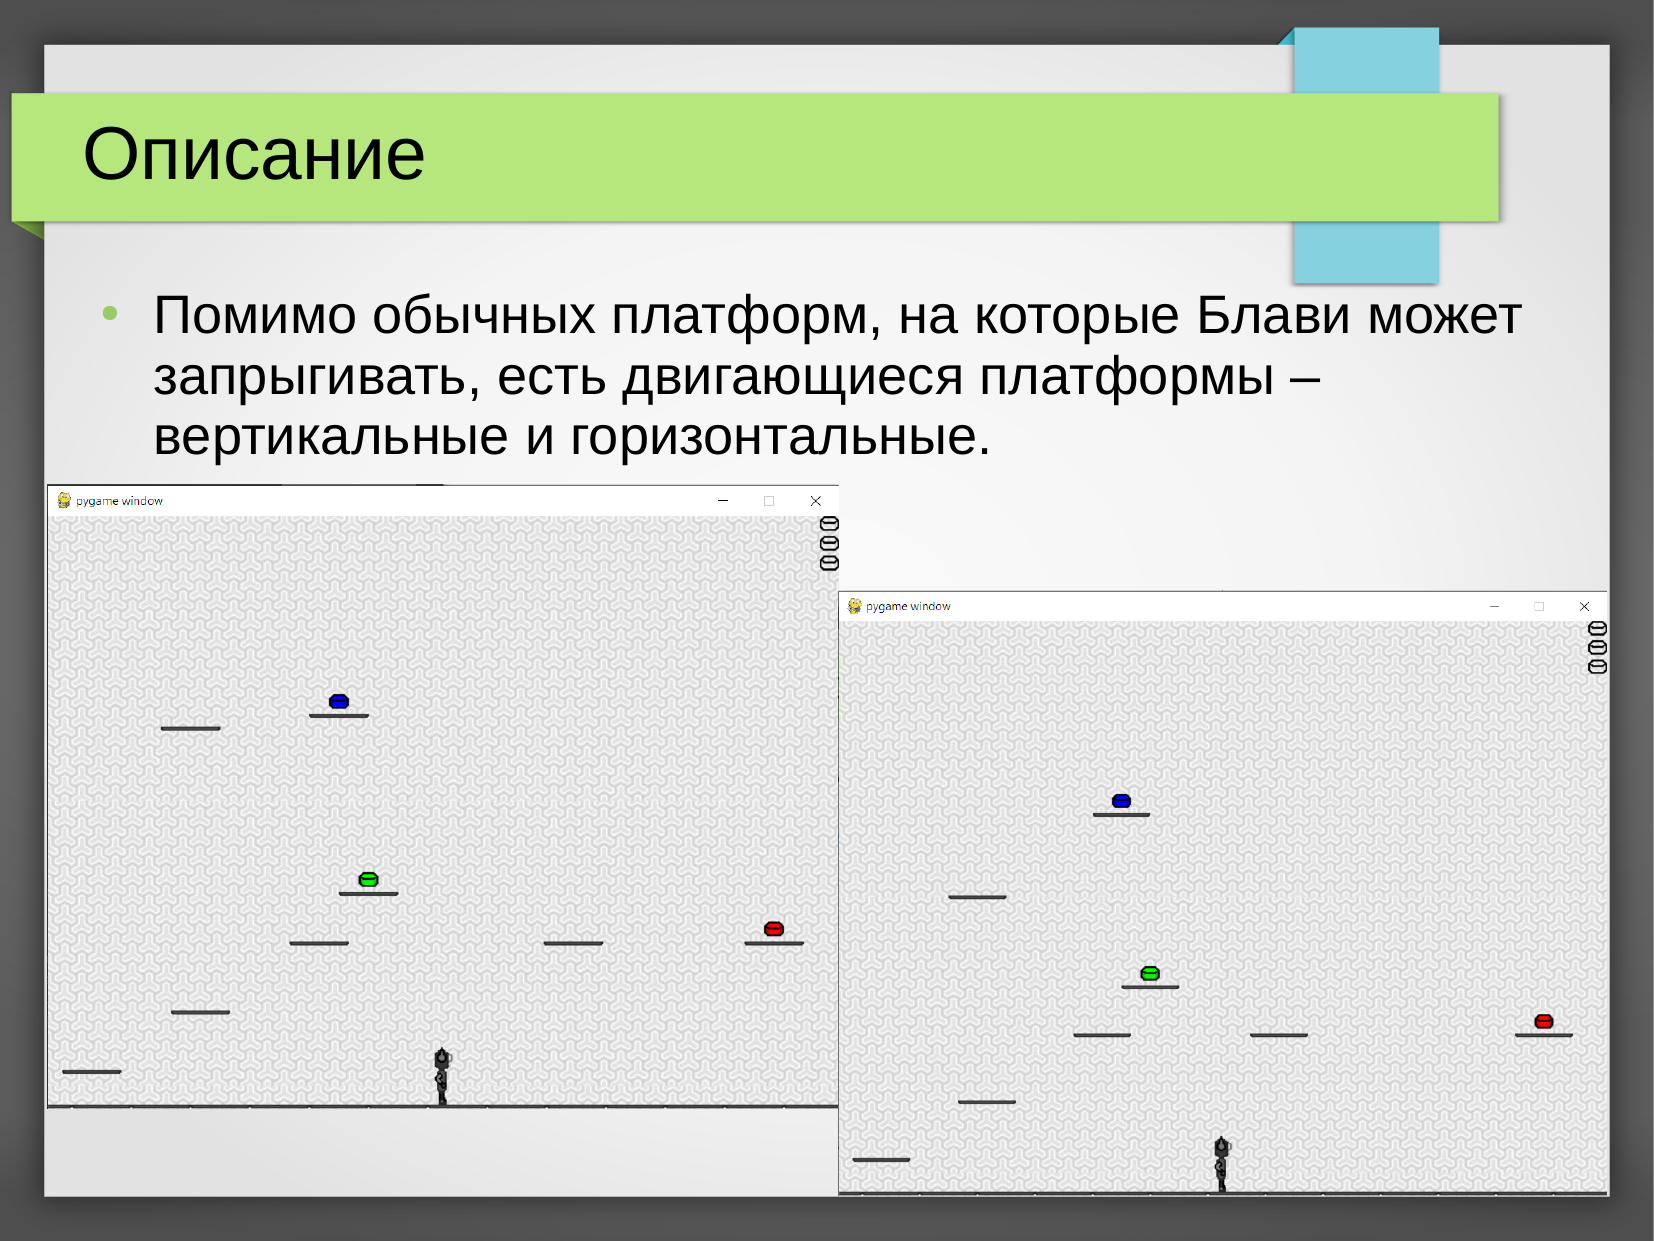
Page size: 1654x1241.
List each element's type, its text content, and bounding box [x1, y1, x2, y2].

picture [0, 0, 1654, 1241]
title Описание [82, 94, 1264, 213]
list Помимо обычных платформ, на которые Блави может запрыгивать, есть двигающиеся платформы – вертикальные и горизонтальные. [82, 284, 1571, 590]
